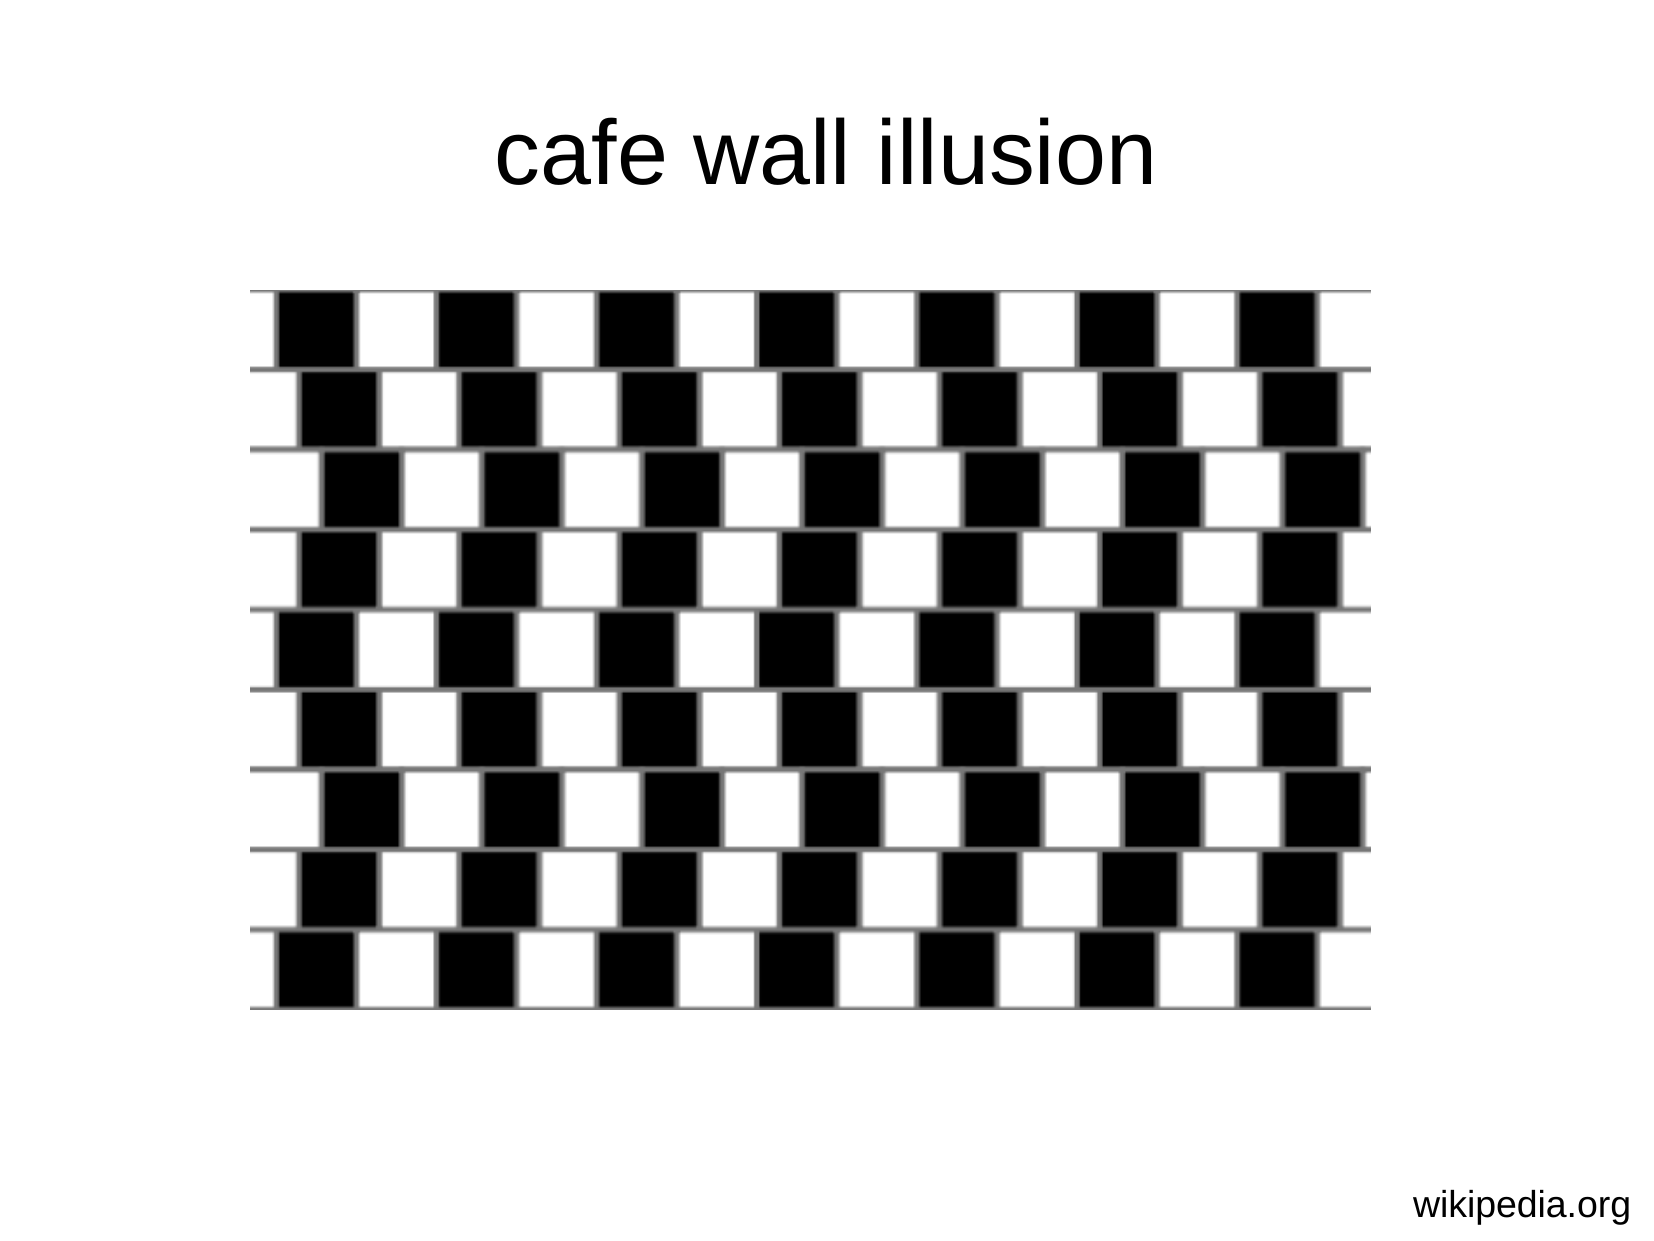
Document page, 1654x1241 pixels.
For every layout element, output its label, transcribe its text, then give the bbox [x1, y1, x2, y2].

picture [250, 290, 1371, 1010]
title cafe wall illusion [82, 49, 1571, 257]
text_box wikipedia.org [1398, 1175, 1654, 1233]
